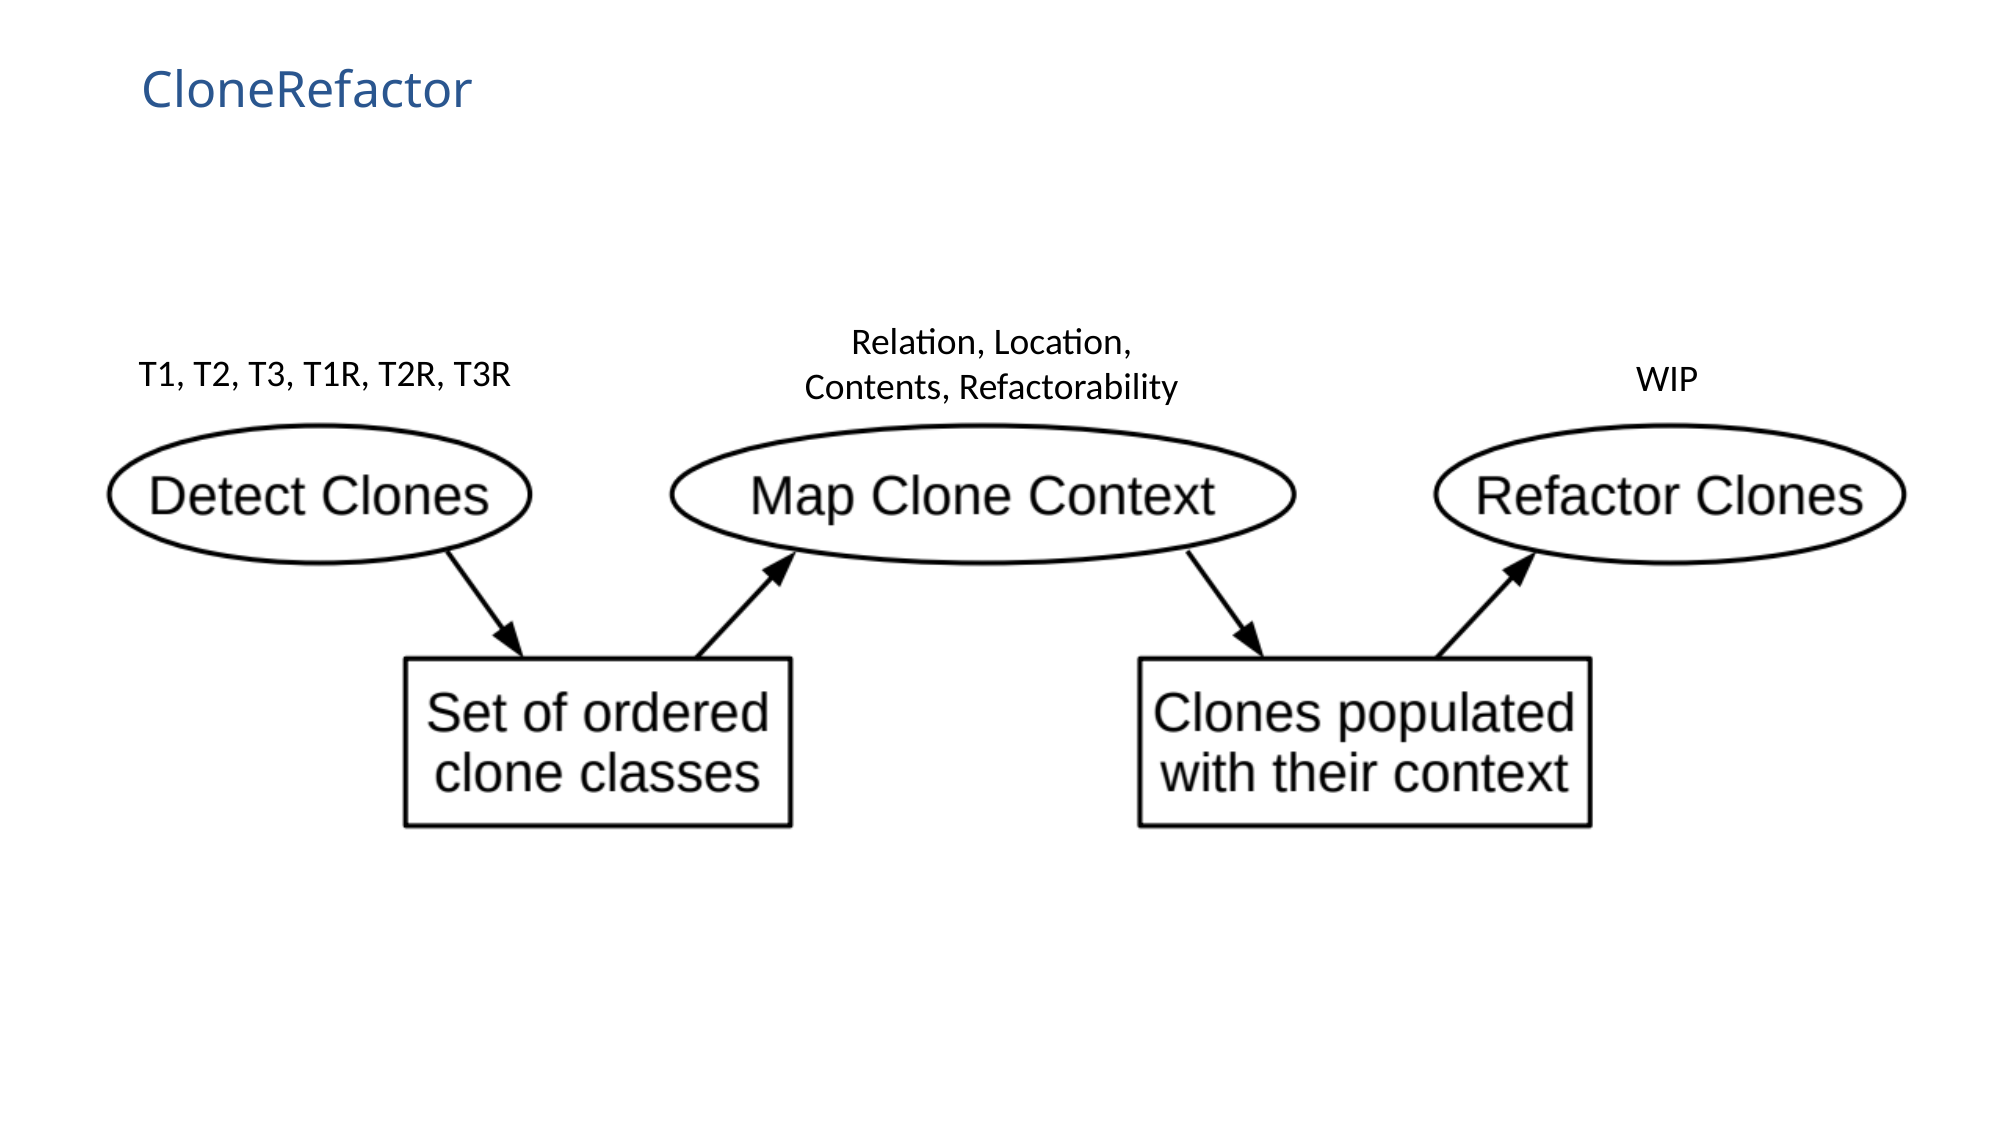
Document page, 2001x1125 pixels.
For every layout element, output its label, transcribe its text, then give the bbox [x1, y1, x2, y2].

text_box T1, T2, T3, T1R, T2R, T3R [123, 341, 553, 403]
text_box WIP [1452, 346, 1882, 407]
picture [86, 402, 1919, 847]
text_box Relation, Location, Contents, Refactorability [777, 309, 1207, 416]
text_box CloneRefactor [142, 59, 1842, 124]
